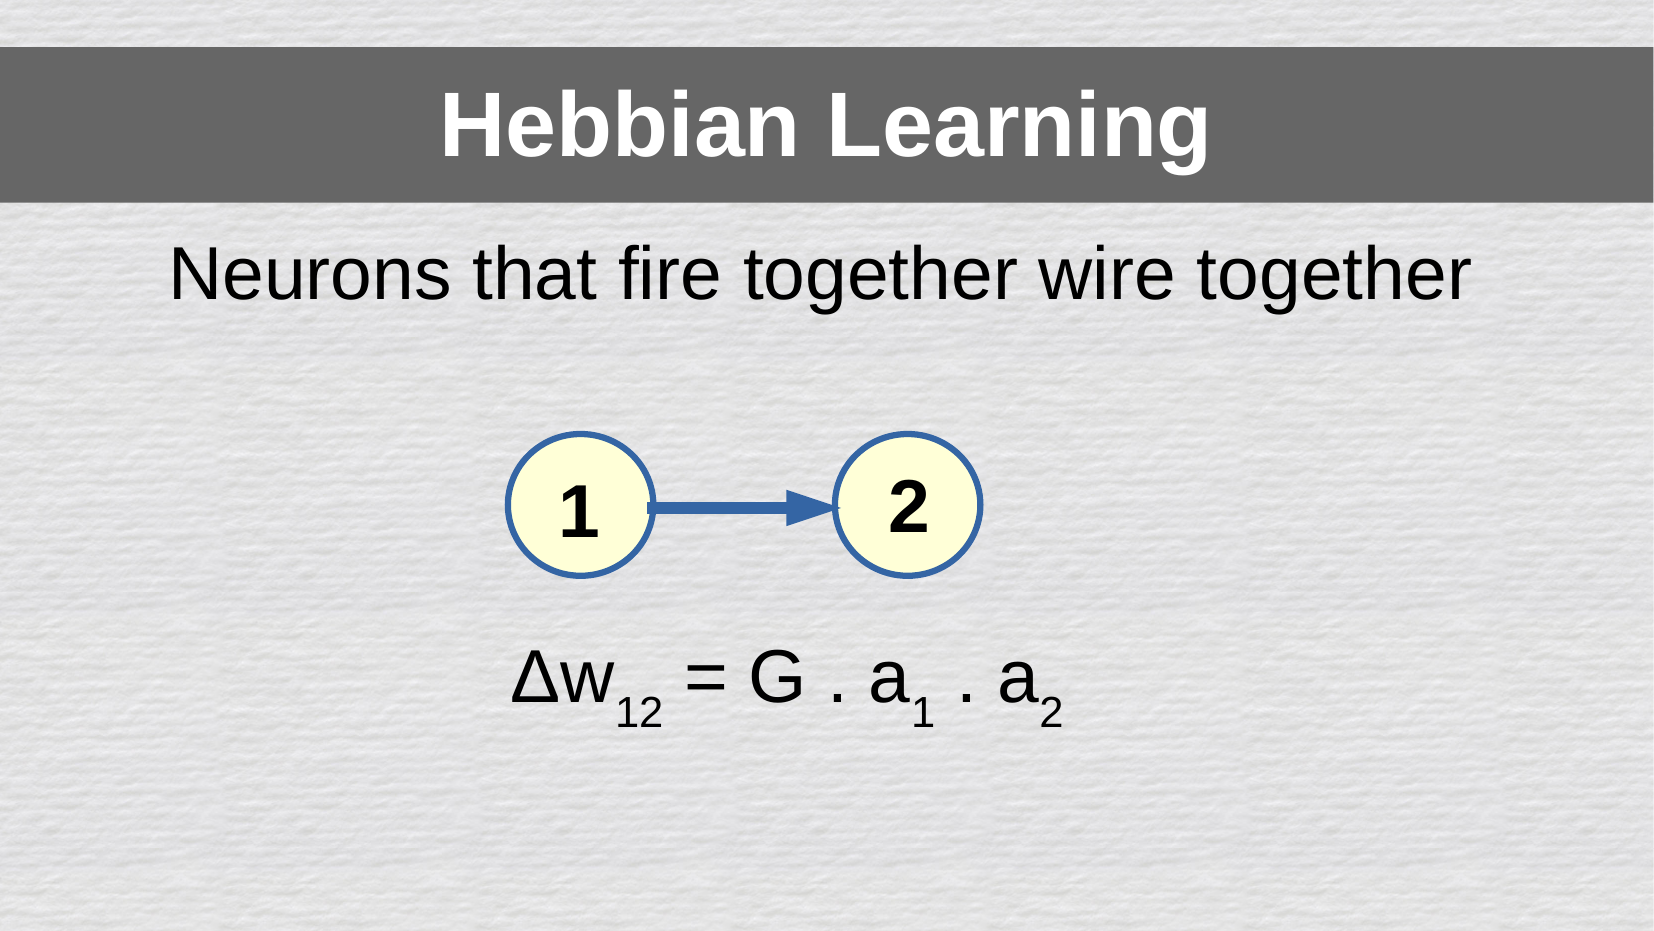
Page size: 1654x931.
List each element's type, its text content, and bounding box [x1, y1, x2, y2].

picture [0, 203, 1654, 931]
text_box Neurons that fire together wire together [153, 224, 1512, 325]
text_box Δw12 = G . a1 . a2 [496, 627, 1158, 745]
text_box 2 [874, 457, 934, 557]
title Hebbian Learning [0, 47, 1654, 203]
picture [0, 0, 1654, 47]
text_box [834, 433, 981, 604]
text_box 1 [543, 461, 603, 561]
text_box [507, 433, 654, 576]
